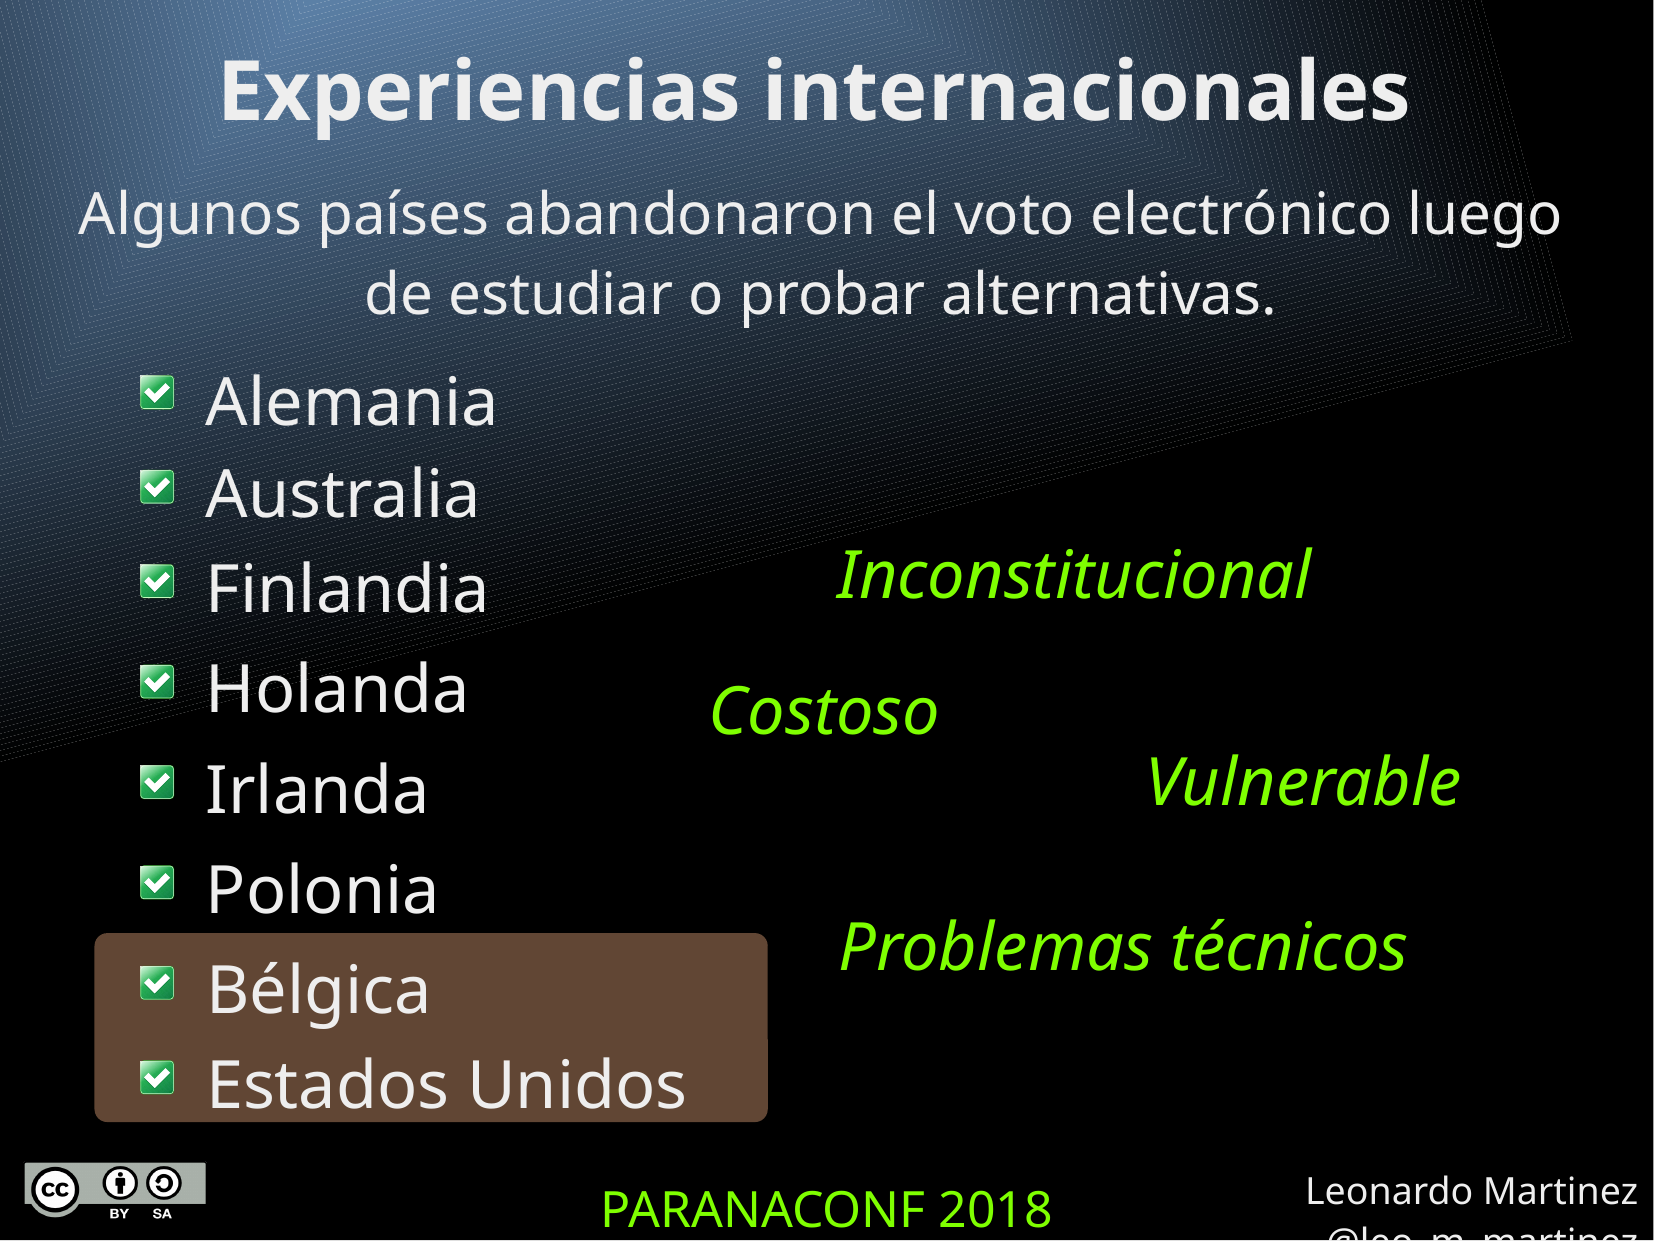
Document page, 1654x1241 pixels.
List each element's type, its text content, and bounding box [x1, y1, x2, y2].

picture [129, 460, 184, 514]
title Finlandia [205, 543, 745, 630]
title Polonia [205, 844, 745, 921]
title Alemania [205, 356, 792, 443]
picture [129, 856, 184, 910]
picture [129, 555, 184, 609]
picture [23, 1161, 207, 1222]
title Experiencias internacionales [23, 29, 1607, 148]
picture [129, 366, 184, 420]
title Irlanda [205, 744, 756, 831]
title Costoso [708, 661, 1023, 756]
text_box [94, 933, 205, 1123]
picture [129, 655, 184, 709]
picture [129, 755, 184, 810]
title PARANACONF 2018 [563, 1187, 1090, 1229]
title Inconstitucional [837, 525, 1506, 621]
title Problemas técnicos [838, 897, 1536, 993]
title Bélgica [205, 921, 768, 1016]
text_box Algunos países abandonaron el voto electrónico luego de estudiar o probar alternativas. [70, 193, 1571, 311]
title Holanda [205, 643, 615, 730]
text_box Leonardo Martinez @leo_m_martinez [1204, 1157, 1654, 1241]
title Australia [205, 448, 792, 536]
title Estados Unidos [205, 1016, 768, 1150]
title Vulnerable [1145, 732, 1595, 827]
picture [129, 1051, 184, 1105]
picture [129, 956, 184, 1010]
